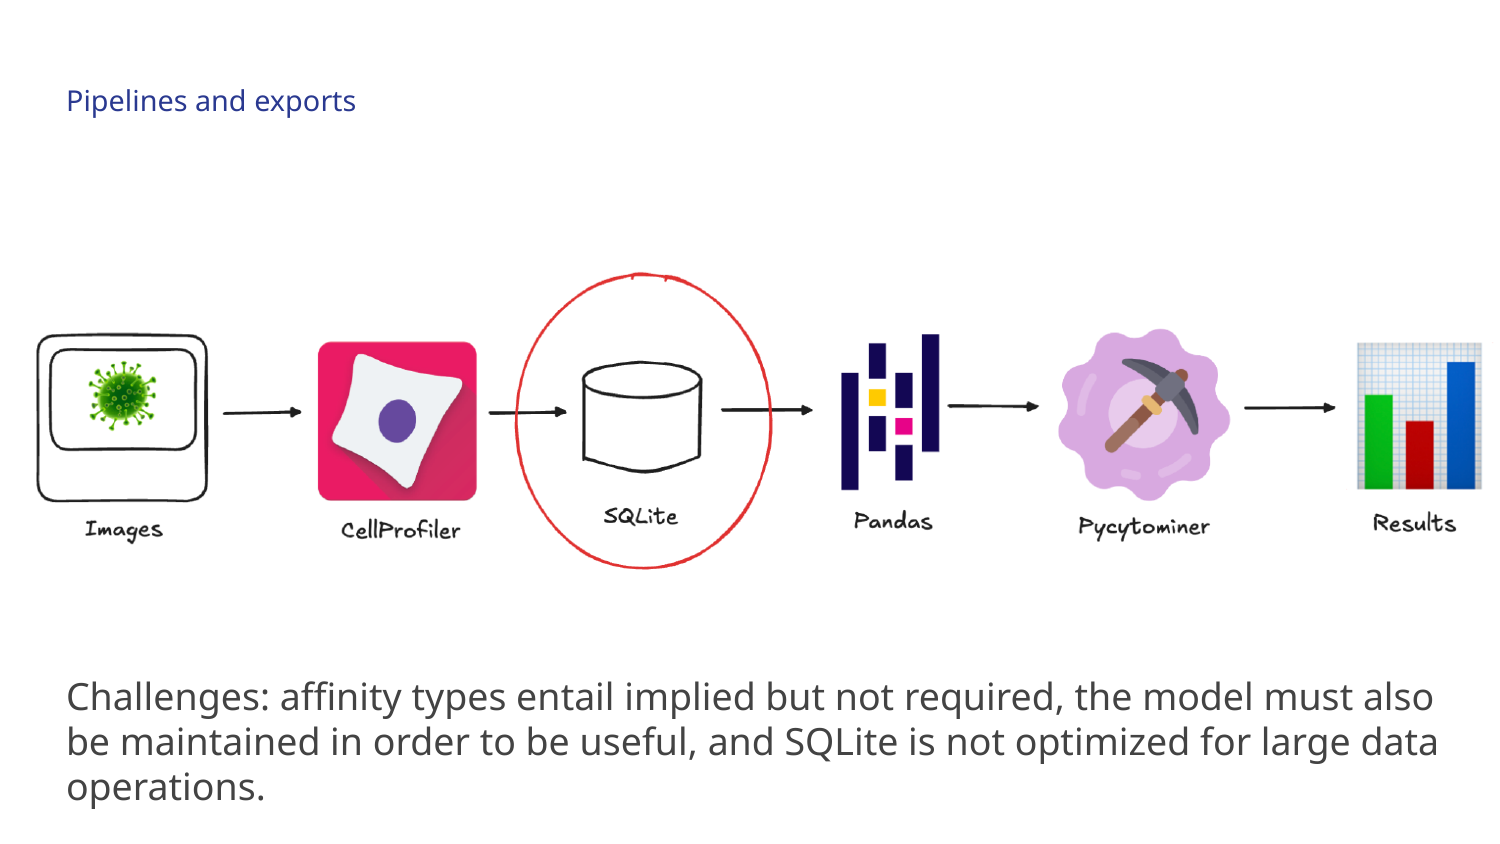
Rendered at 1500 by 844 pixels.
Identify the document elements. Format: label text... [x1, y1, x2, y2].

picture [13, 263, 1500, 581]
title Pipelines and exports [51, 67, 1449, 167]
text_box Challenges: affinity types entail implied but not required, the model must also be maintained in order to be useful, and SQLite is not optimized for large data operations. [51, 657, 1475, 793]
